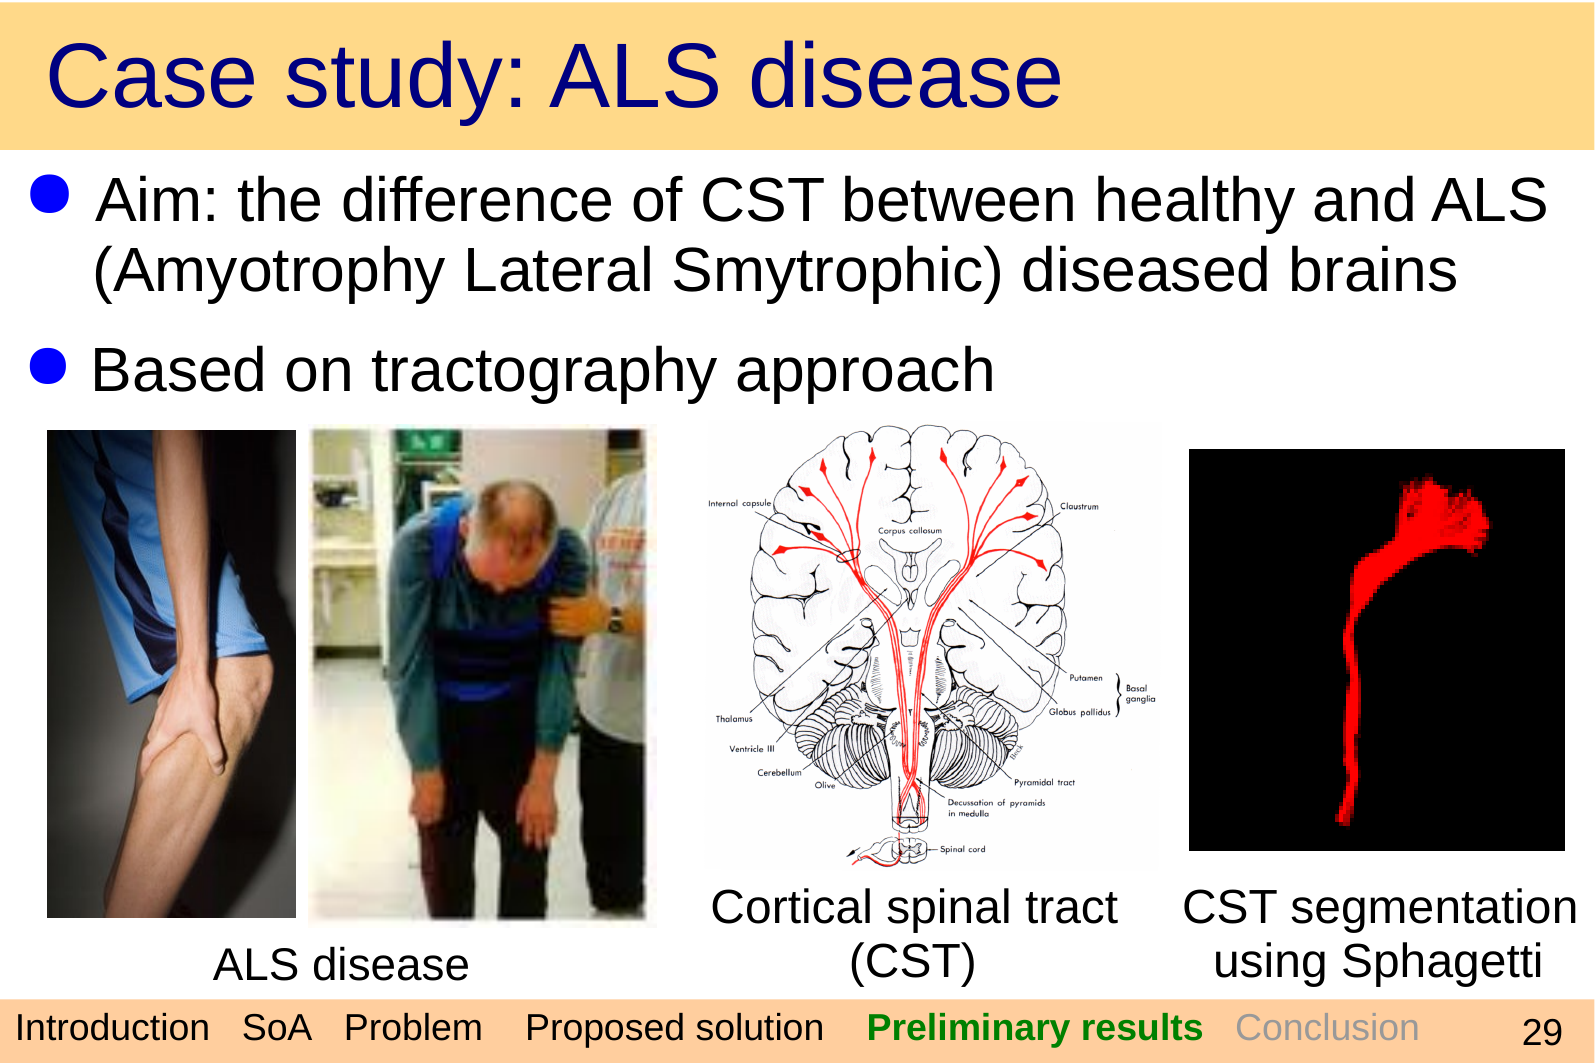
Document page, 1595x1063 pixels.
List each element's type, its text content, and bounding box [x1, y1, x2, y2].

list Aim: the difference of CST between healthy and ALS (Amyotrophy Lateral Smytrophic) diseased brains Based on tractography approach [23, 160, 1593, 405]
picture [308, 424, 657, 928]
picture [47, 430, 296, 919]
text_box Introduction SoA Problem Proposed solution Preliminary results Conclusion [0, 999, 1595, 1063]
text_box <number> [1377, 1003, 1579, 1063]
title Case study: ALS disease [0, 2, 1595, 150]
list Cortical spinal tract (CST) [631, 880, 1105, 988]
picture [704, 420, 1162, 871]
picture [1189, 449, 1565, 851]
list CST segmentation using Sphagetti [1105, 880, 1595, 988]
list ALS disease [15, 939, 668, 1003]
